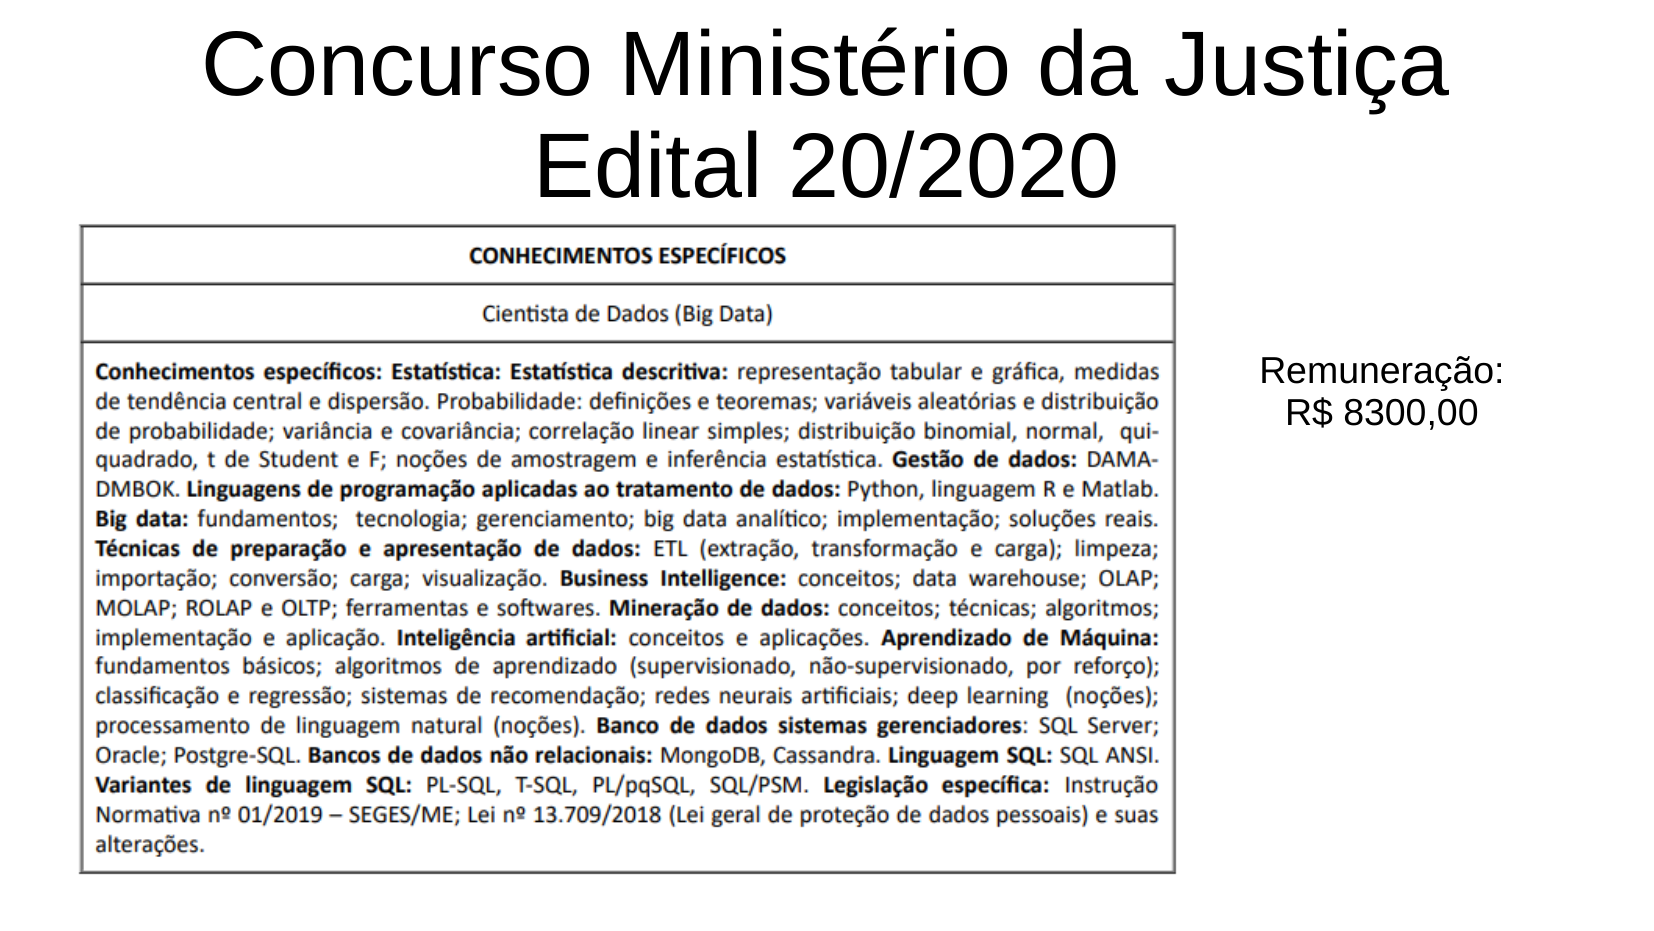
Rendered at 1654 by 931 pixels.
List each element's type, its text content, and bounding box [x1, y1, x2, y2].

picture [59, 212, 1184, 882]
title Concurso Ministério da Justiça Edital 20/2020 [82, 12, 1571, 218]
text_box Remuneração: R$ 8300,00 [1228, 342, 1536, 442]
